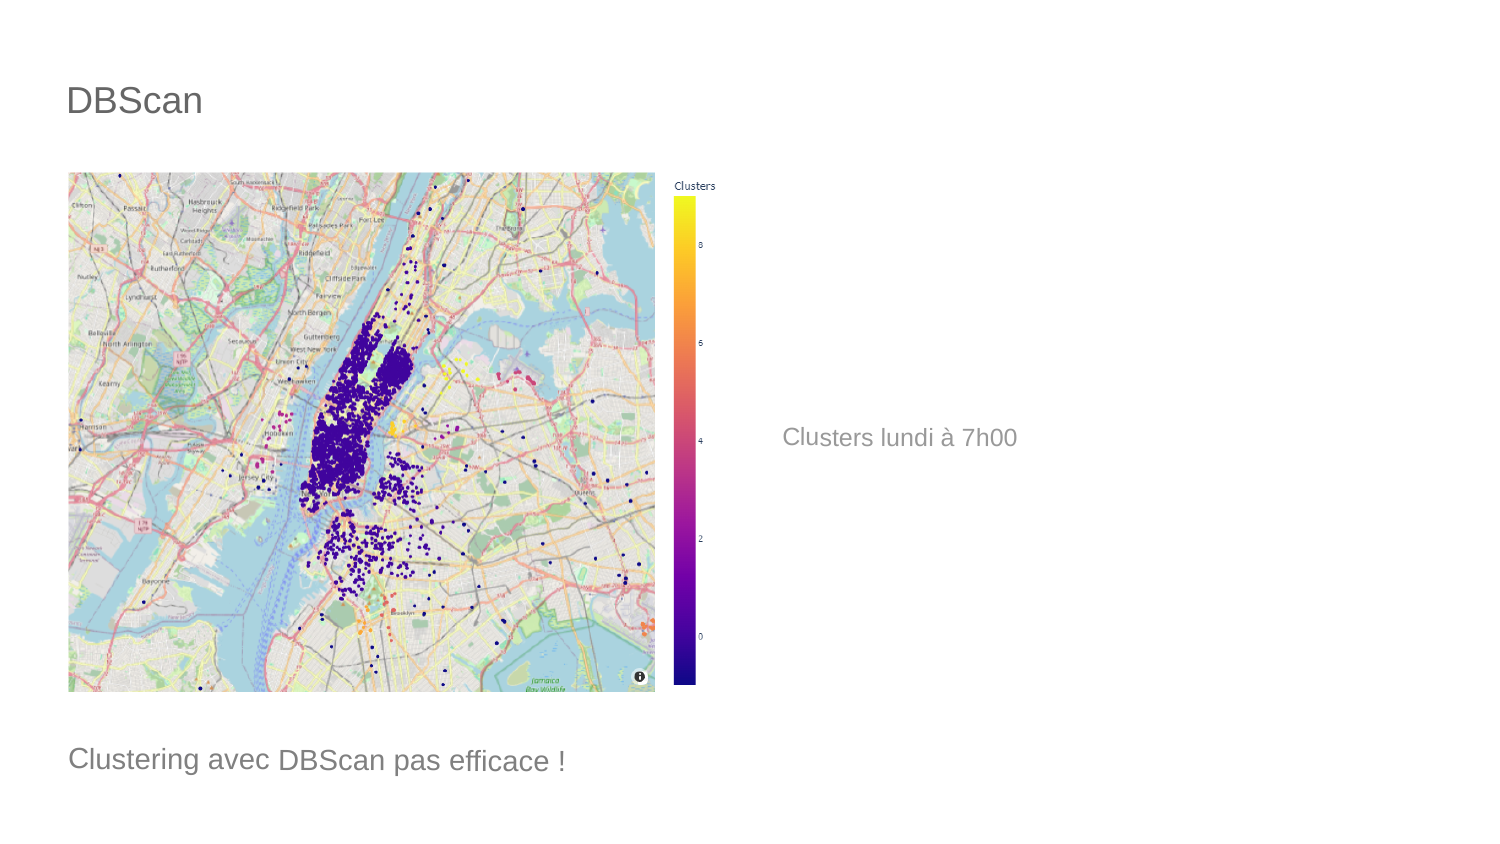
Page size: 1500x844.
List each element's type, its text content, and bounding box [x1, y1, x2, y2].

title DBScan [51, 61, 237, 142]
picture [23, 147, 725, 717]
list Clustering avec DBScan pas efficace ! [53, 732, 727, 793]
list Clusters lundi à 7h00 [767, 413, 1063, 462]
